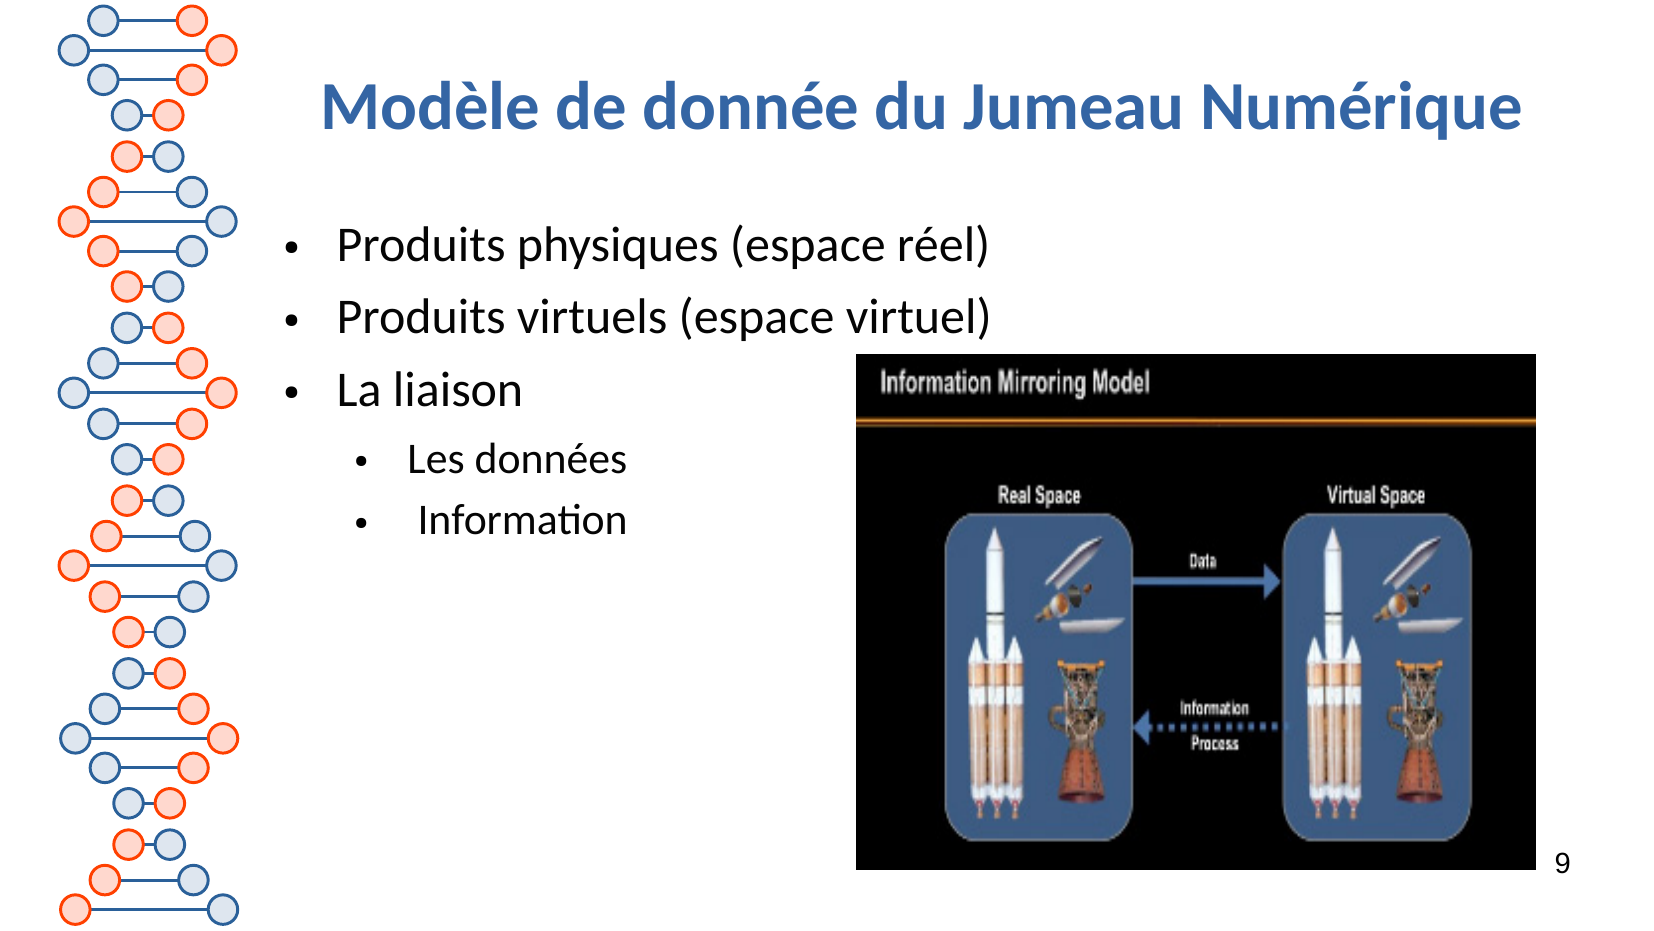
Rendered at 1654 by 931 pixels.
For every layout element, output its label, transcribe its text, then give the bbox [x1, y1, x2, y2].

picture [856, 354, 1536, 870]
list Produits physiques (espace réel) Produits virtuels (espace virtuel) La liaison Les données Information [265, 224, 1595, 764]
title Modèle de donnée du Jumeau Numérique [265, 35, 1595, 189]
